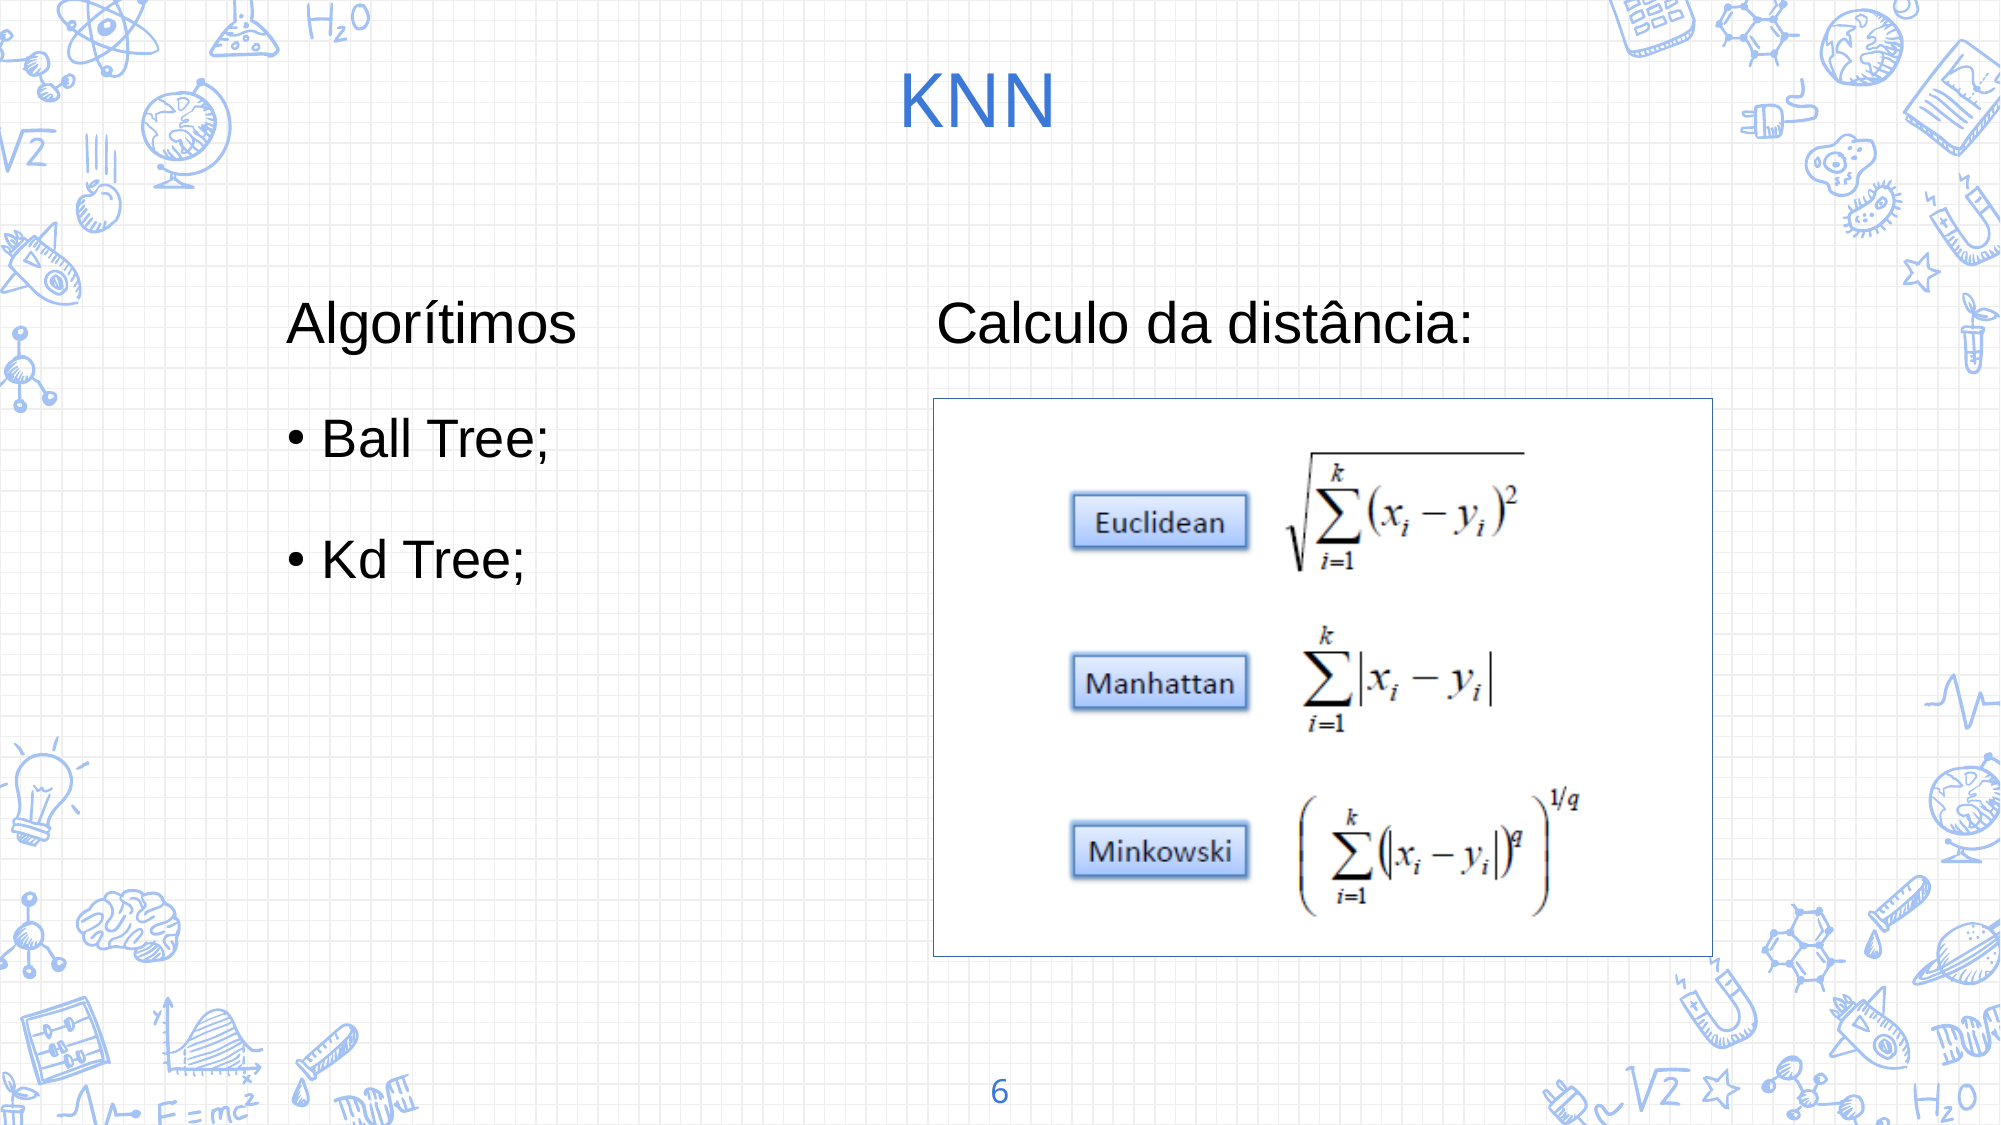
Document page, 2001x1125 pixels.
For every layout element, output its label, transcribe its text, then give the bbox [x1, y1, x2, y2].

text_box KNN [883, 39, 1288, 142]
picture [933, 398, 1713, 957]
text_box Ball Tree; Kd Tree; [271, 401, 638, 733]
text_box <número> [939, 1061, 1060, 1125]
text_box Algorítimos [271, 283, 638, 401]
text_box Calculo da distância: [921, 283, 1694, 429]
